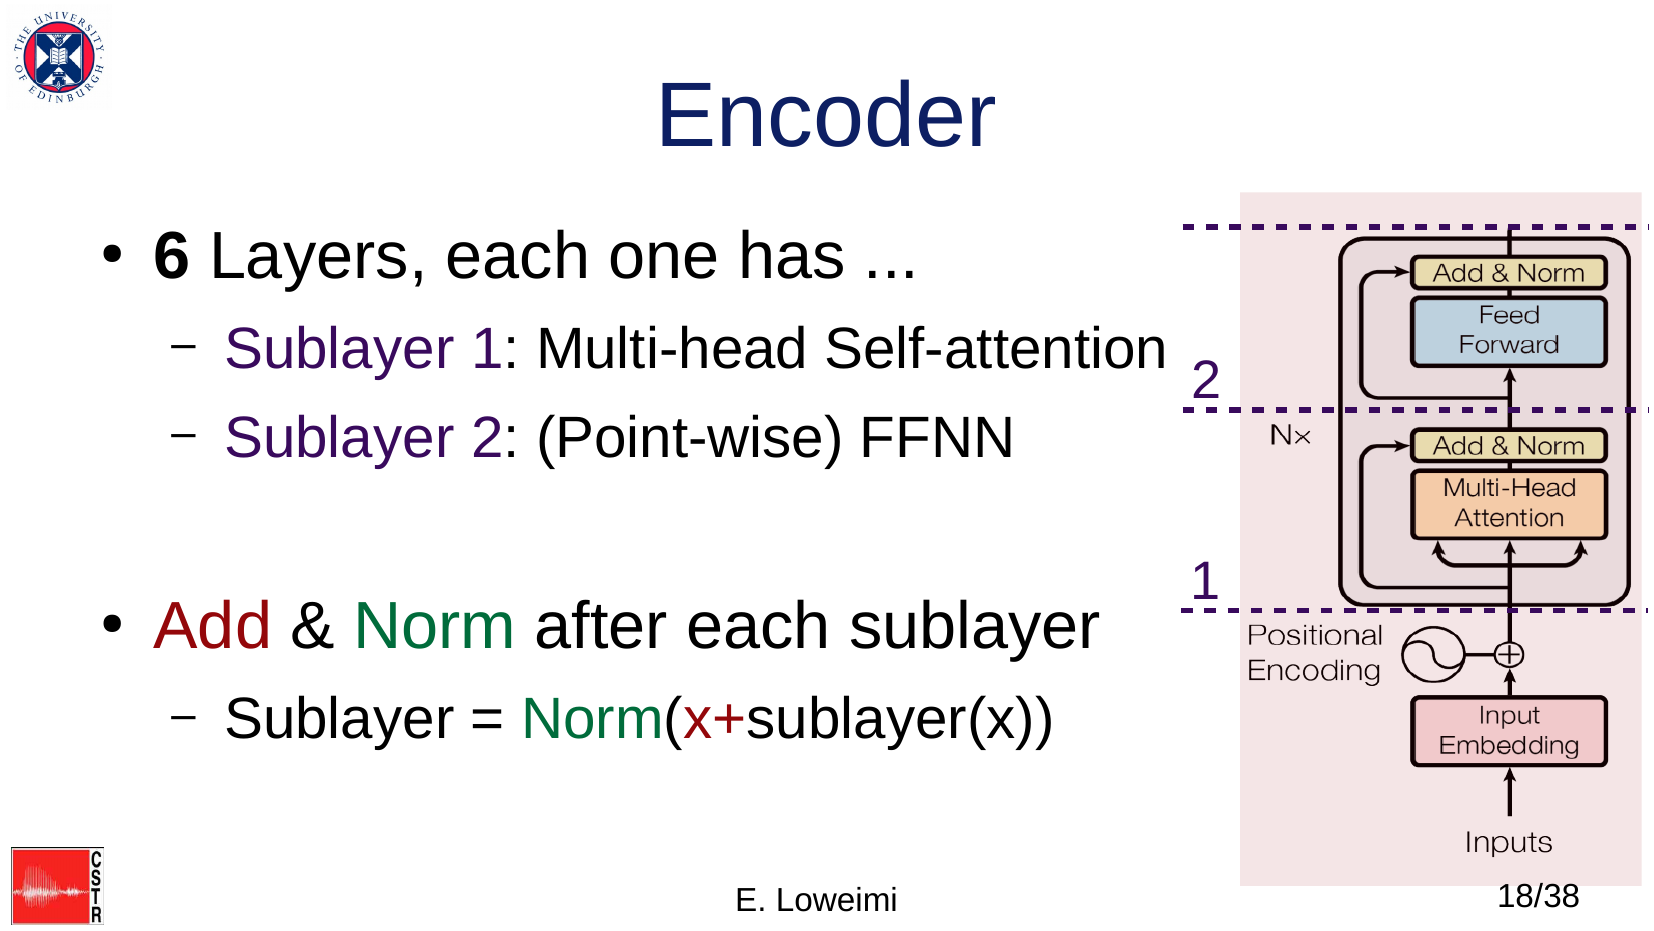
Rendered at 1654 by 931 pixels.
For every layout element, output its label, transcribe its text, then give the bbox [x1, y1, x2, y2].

text_box [1240, 192, 1642, 886]
text_box 1 [1175, 543, 1235, 619]
text_box 18/38 [1482, 870, 1625, 928]
title Encoder [82, 37, 1571, 193]
text_box 2 [1176, 342, 1236, 418]
picture [11, 847, 104, 925]
picture [6, 4, 112, 110]
text_box E. Loweimi [720, 874, 934, 931]
list 6 Layers, each one has ... Sublayer 1: Multi-head Self-attention Sublayer 2: (Point-wise) FFNN Add & Norm after each sublayer Sublayer = Norm(x+sublayer(x)) [82, 217, 1240, 875]
